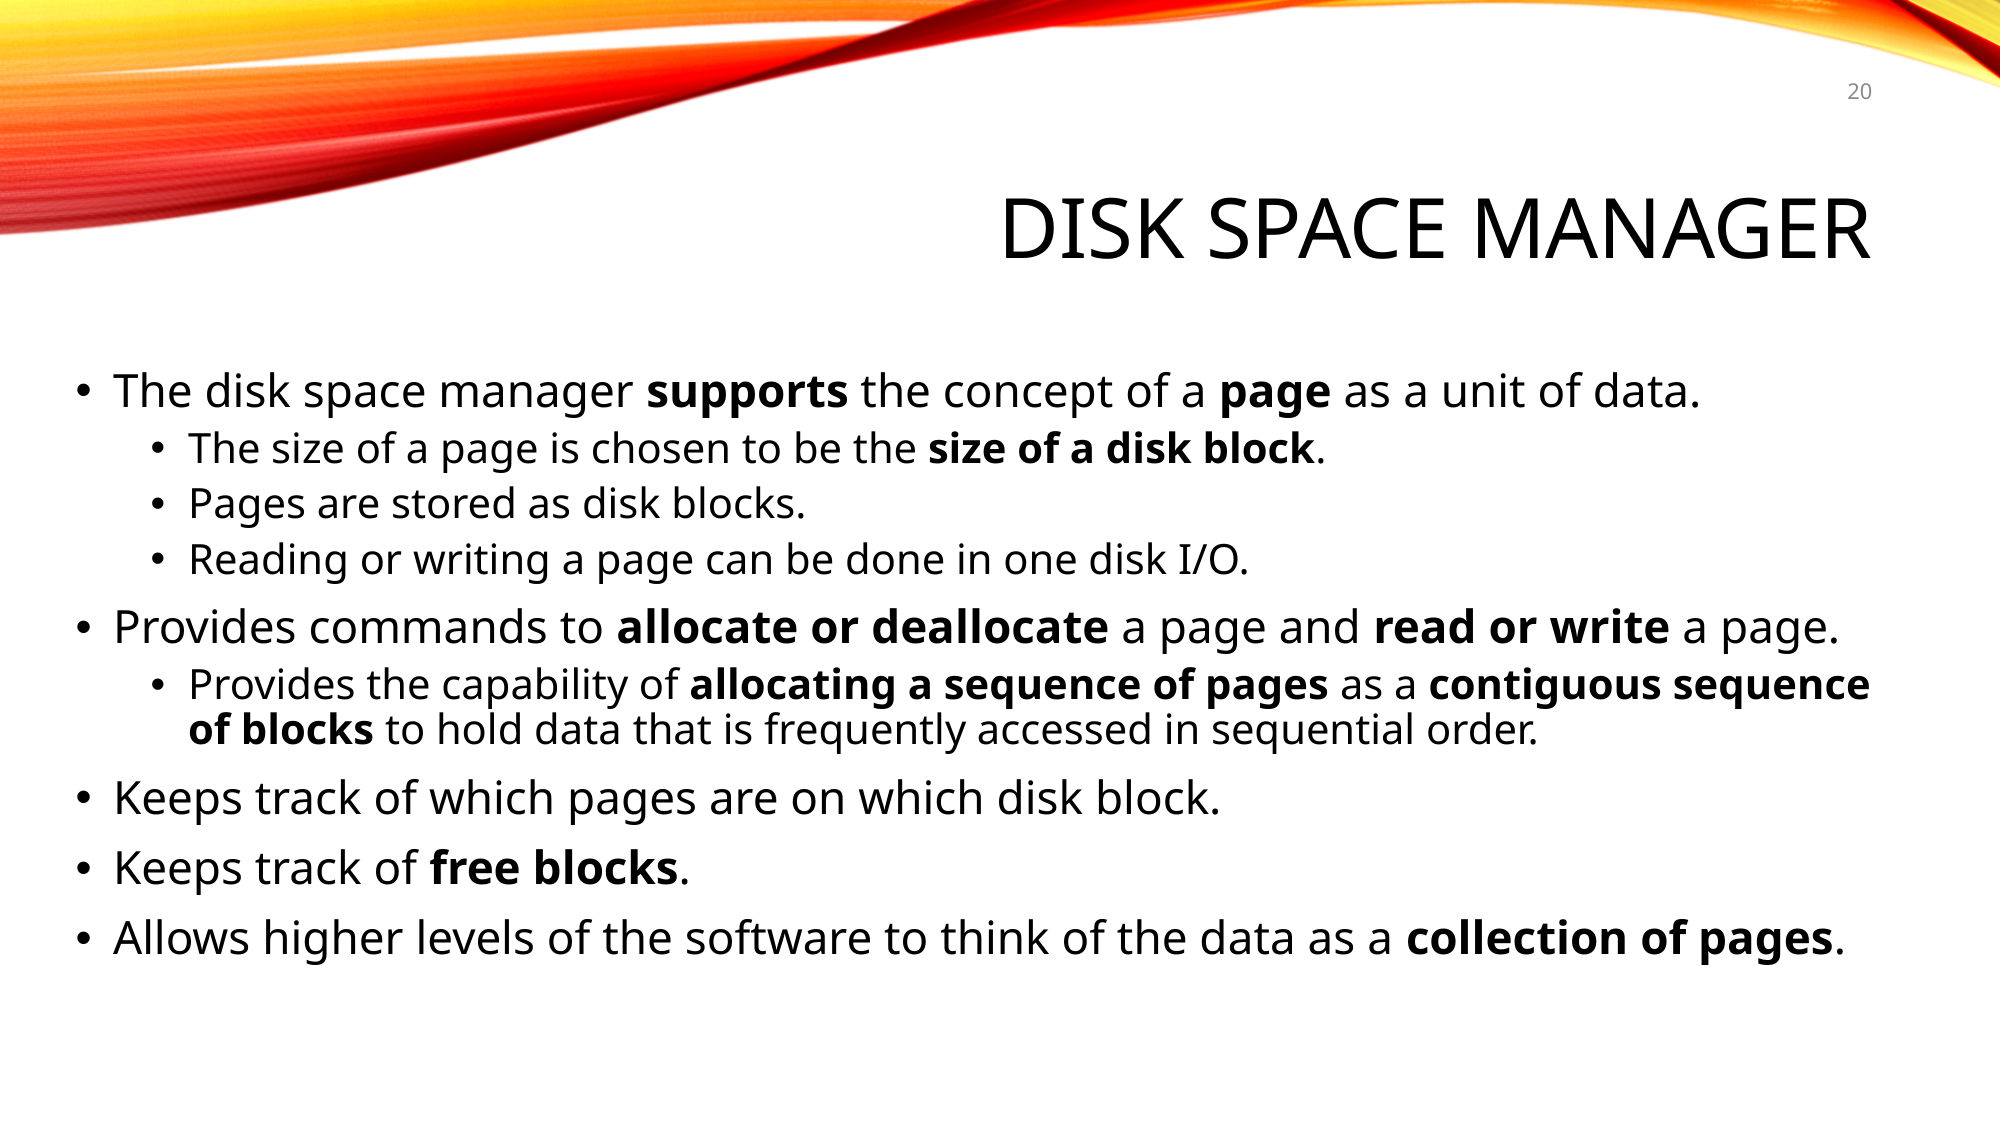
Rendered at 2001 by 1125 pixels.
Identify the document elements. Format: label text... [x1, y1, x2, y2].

list The disk space manager supports the concept of a page as a unit of data. The size of a page is chosen to be the size of a disk block. Pages are stored as disk blocks. Reading or writing a page can be done in one disk I/O. Provides commands to allocate or deallocate a page and read or write a page. Provides the capability of allocating a sequence of pages as a contiguous sequence of blocks to hold data that is frequently accessed in sequential order. Keeps track of which pages are on which disk block. Keeps track of free blocks. Allows higher levels of the software to think of the data as a collection of pages. [60, 360, 1902, 1075]
slide_number <number> [1437, 62, 1888, 123]
picture [0, 0, 2000, 237]
title Disk space manager [474, 125, 1888, 338]
